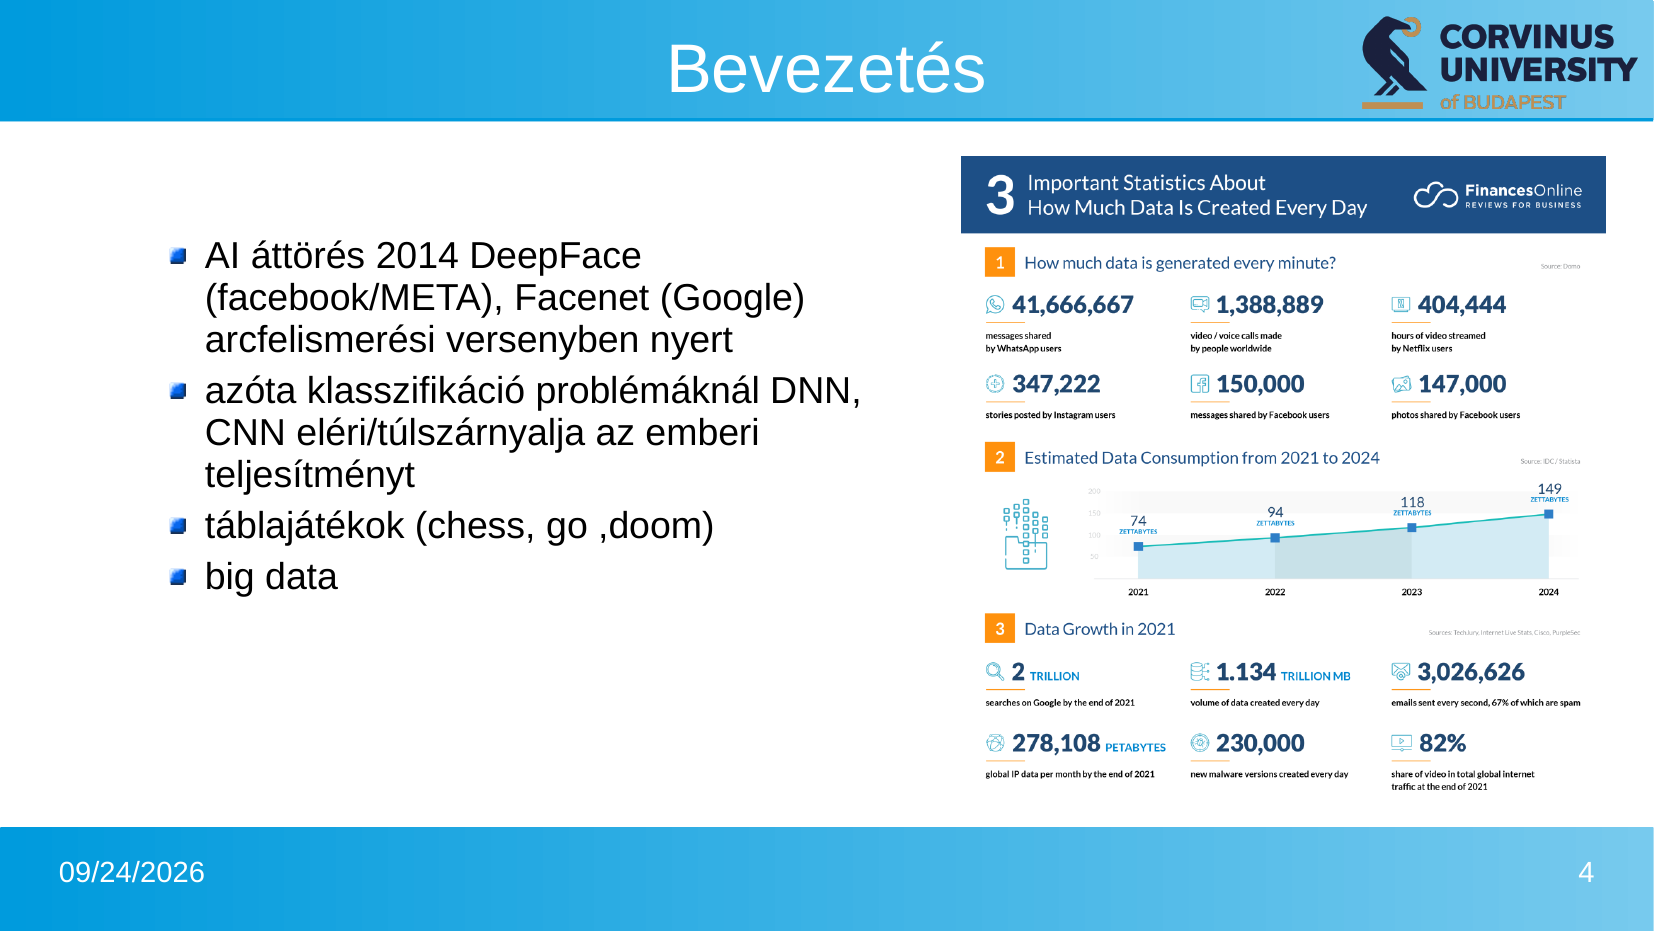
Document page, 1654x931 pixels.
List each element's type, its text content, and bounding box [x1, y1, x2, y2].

title Bevezetés [59, 29, 1362, 108]
picture [1362, 16, 1638, 109]
text_box AI áttörés 2014 DeepFace (facebook/META), Facenet (Google) arcfelismerési versenyben nyert azóta klasszifikáció problémáknál DNN, CNN eléri/túlszárnyalja az emberi teljesítményt táblajátékok (chess, go ,doom) big data [154, 227, 900, 731]
picture [961, 156, 1606, 801]
